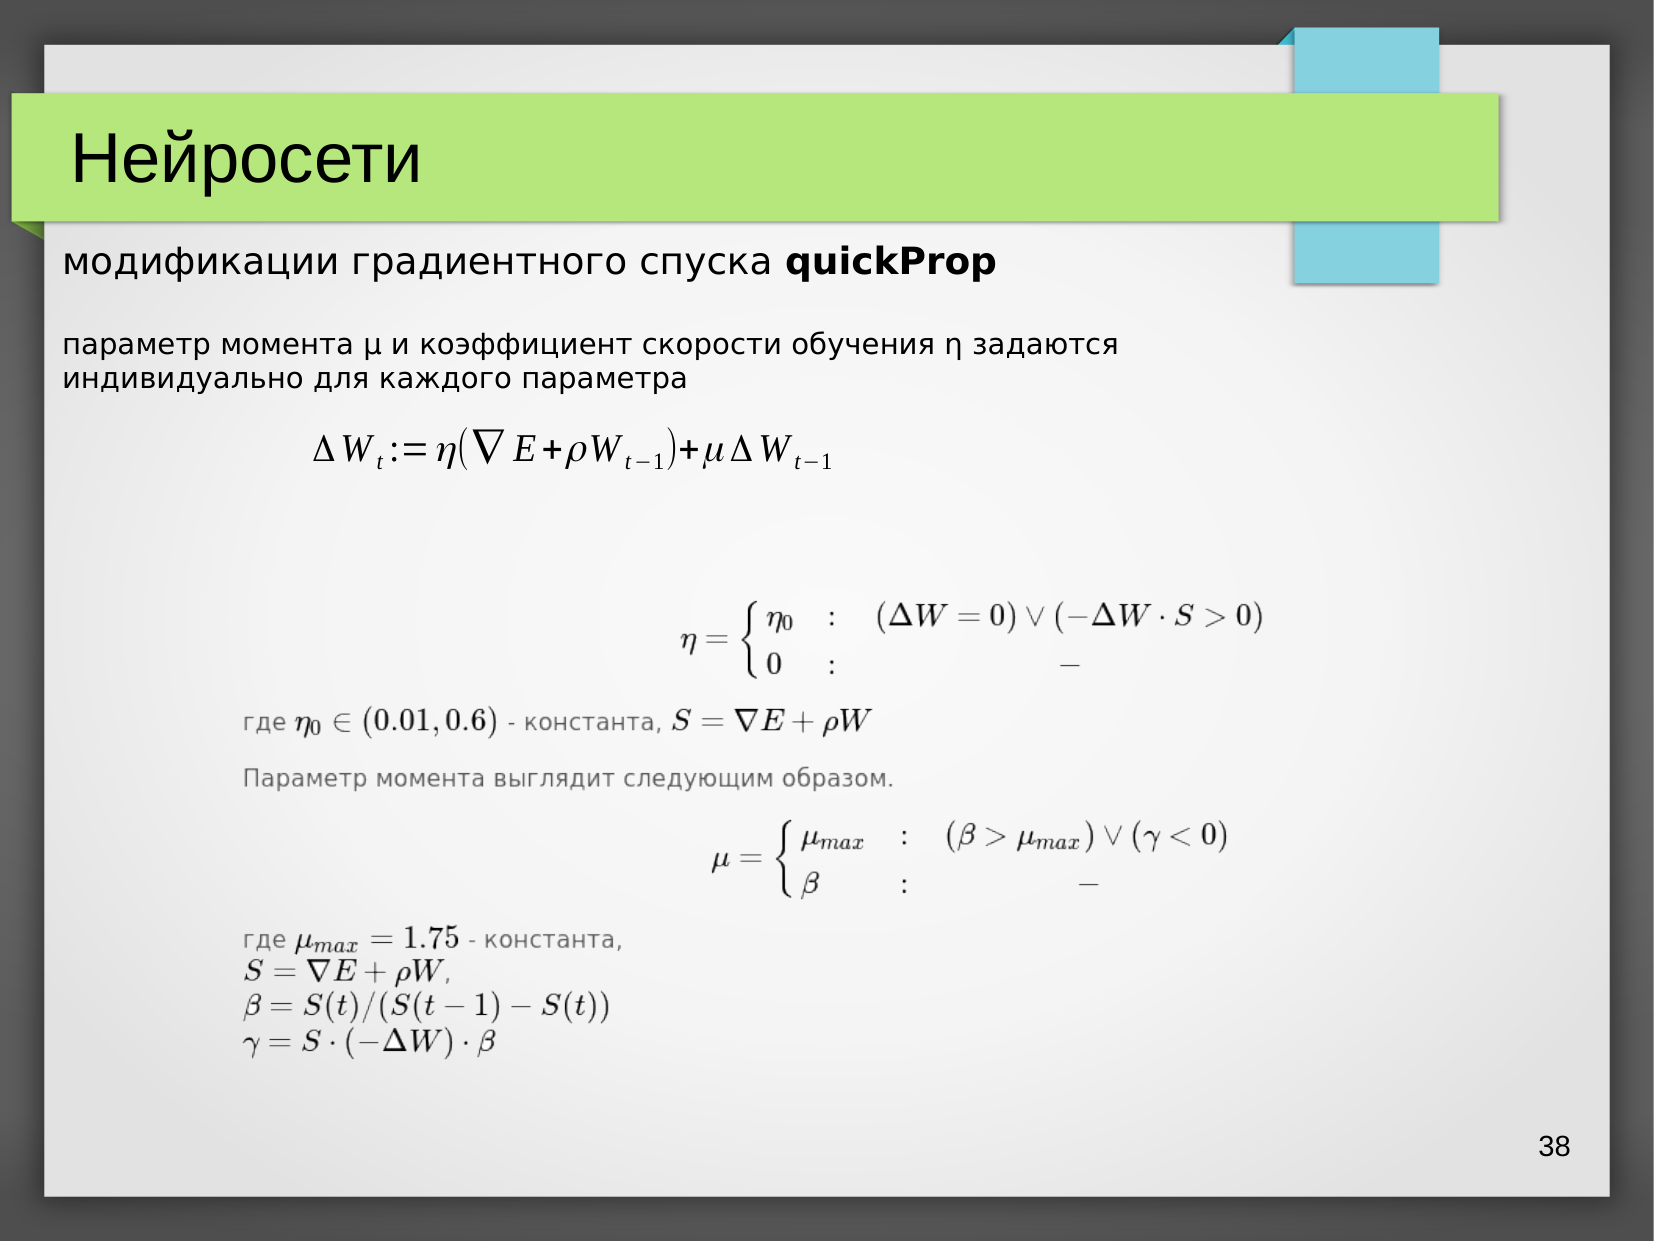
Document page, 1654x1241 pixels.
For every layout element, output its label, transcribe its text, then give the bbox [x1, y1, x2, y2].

text_box модификации градиентного спуска quickProp параметр момента μ и коэффициент скорости обучения η задаются индивидуально для каждого параметра [47, 232, 1297, 403]
chart [305, 425, 839, 477]
title Нейросети [70, 118, 1205, 199]
picture [0, 0, 1654, 1241]
